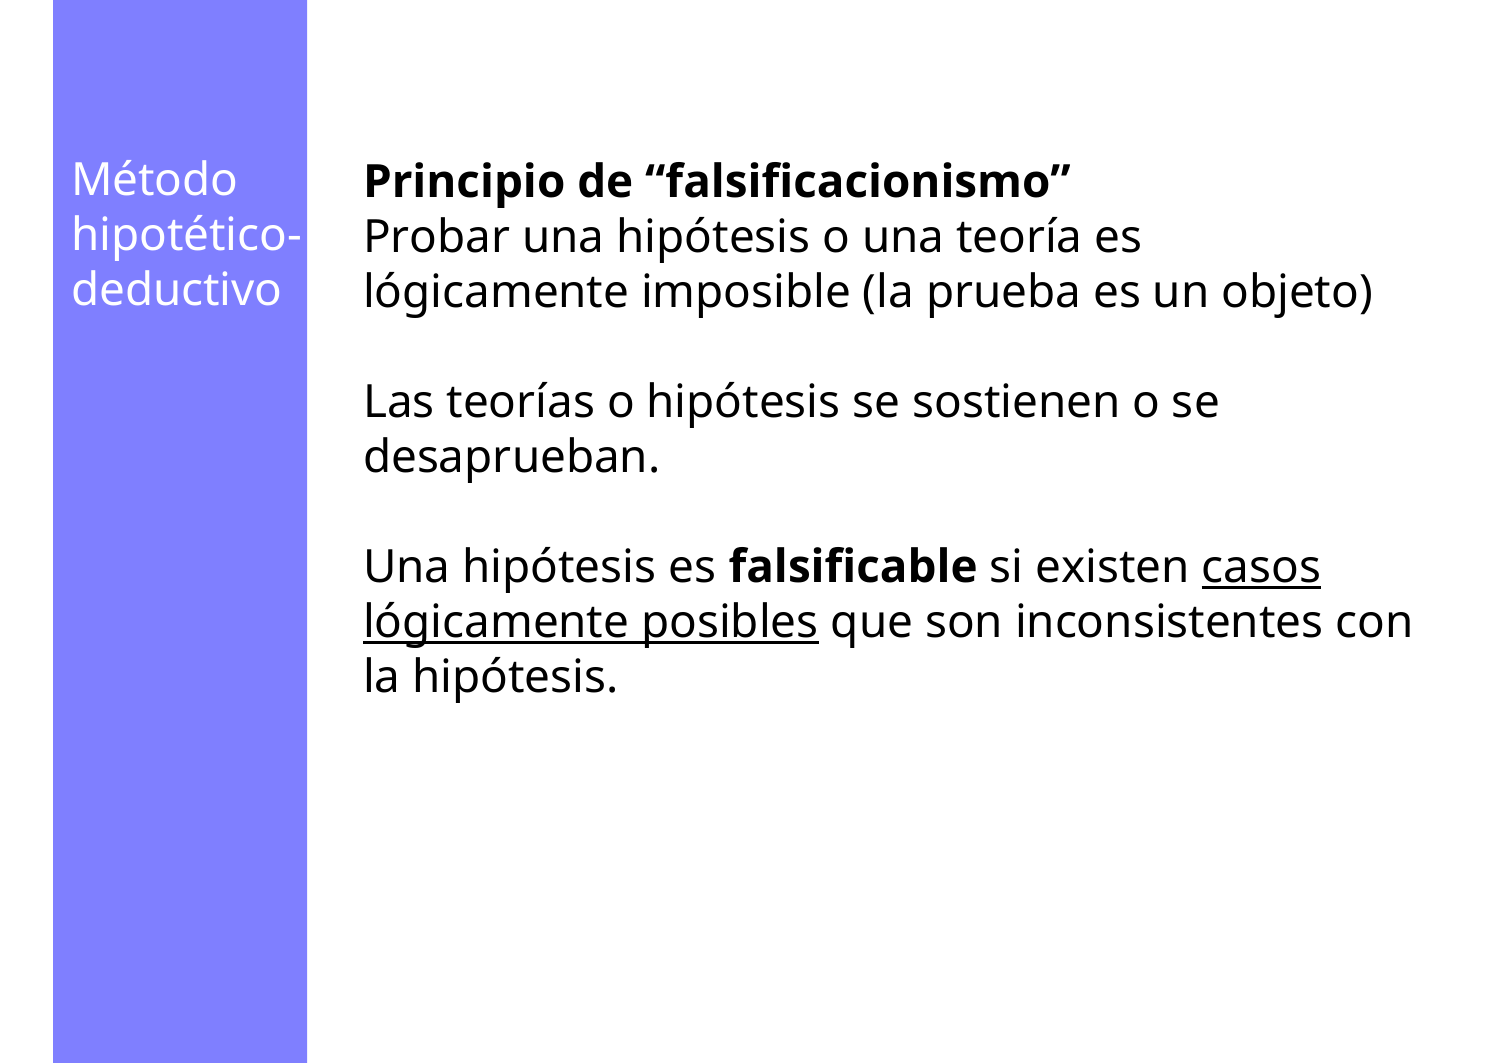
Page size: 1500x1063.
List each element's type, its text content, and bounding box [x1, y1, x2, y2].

text_box [53, 0, 308, 1063]
text_box Método hipotético-deductivo [56, 141, 367, 323]
text_box Principio de “falsificacionismo” Probar una hipótesis o una teoría es lógicamente imposible (la prueba es un objeto) Las teorías o hipótesis se sostienen o se desaprueban. Una hipótesis es falsificable si existen casos lógicamente posibles que son inconsistentes con la hipótesis. [348, 143, 1436, 820]
